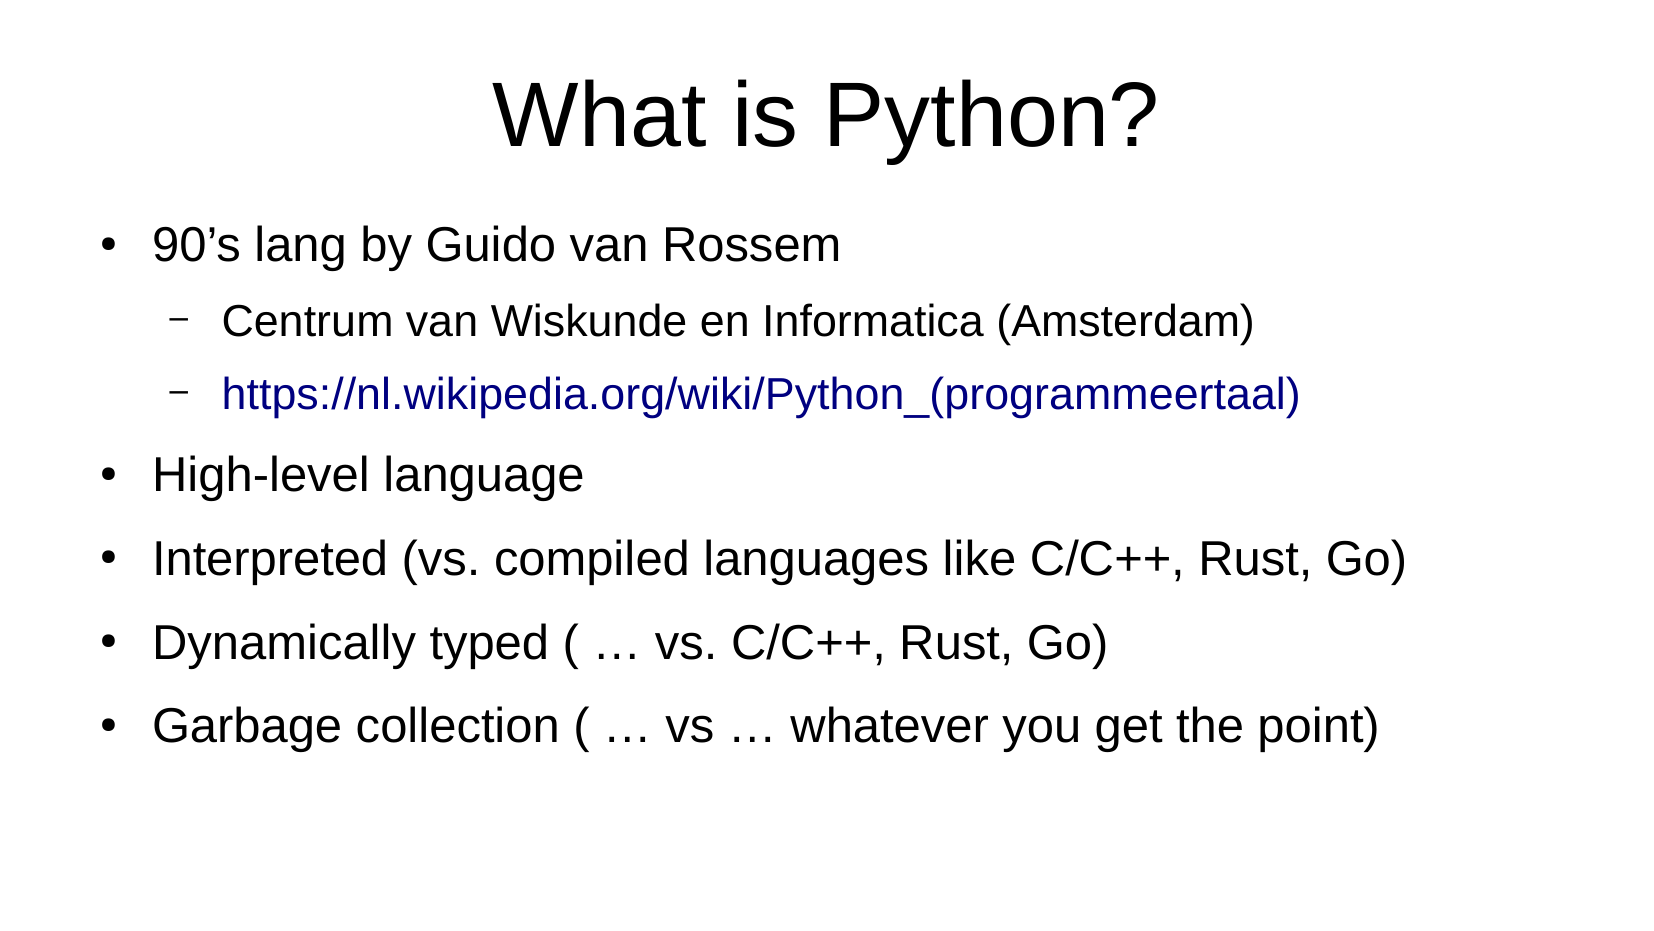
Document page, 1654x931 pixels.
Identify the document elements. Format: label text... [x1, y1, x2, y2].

title What is Python? [82, 37, 1571, 193]
list 90’s lang by Guido van Rossem Centrum van Wiskunde en Informatica (Amsterdam) https://nl.wikipedia.org/wiki/Python_(programmeertaal) High-level language Interpreted (vs. compiled languages like C/C++, Rust, Go) Dynamically typed ( … vs. C/C++, Rust, Go) Garbage collection ( … vs … whatever you get the point) [82, 217, 1571, 758]
